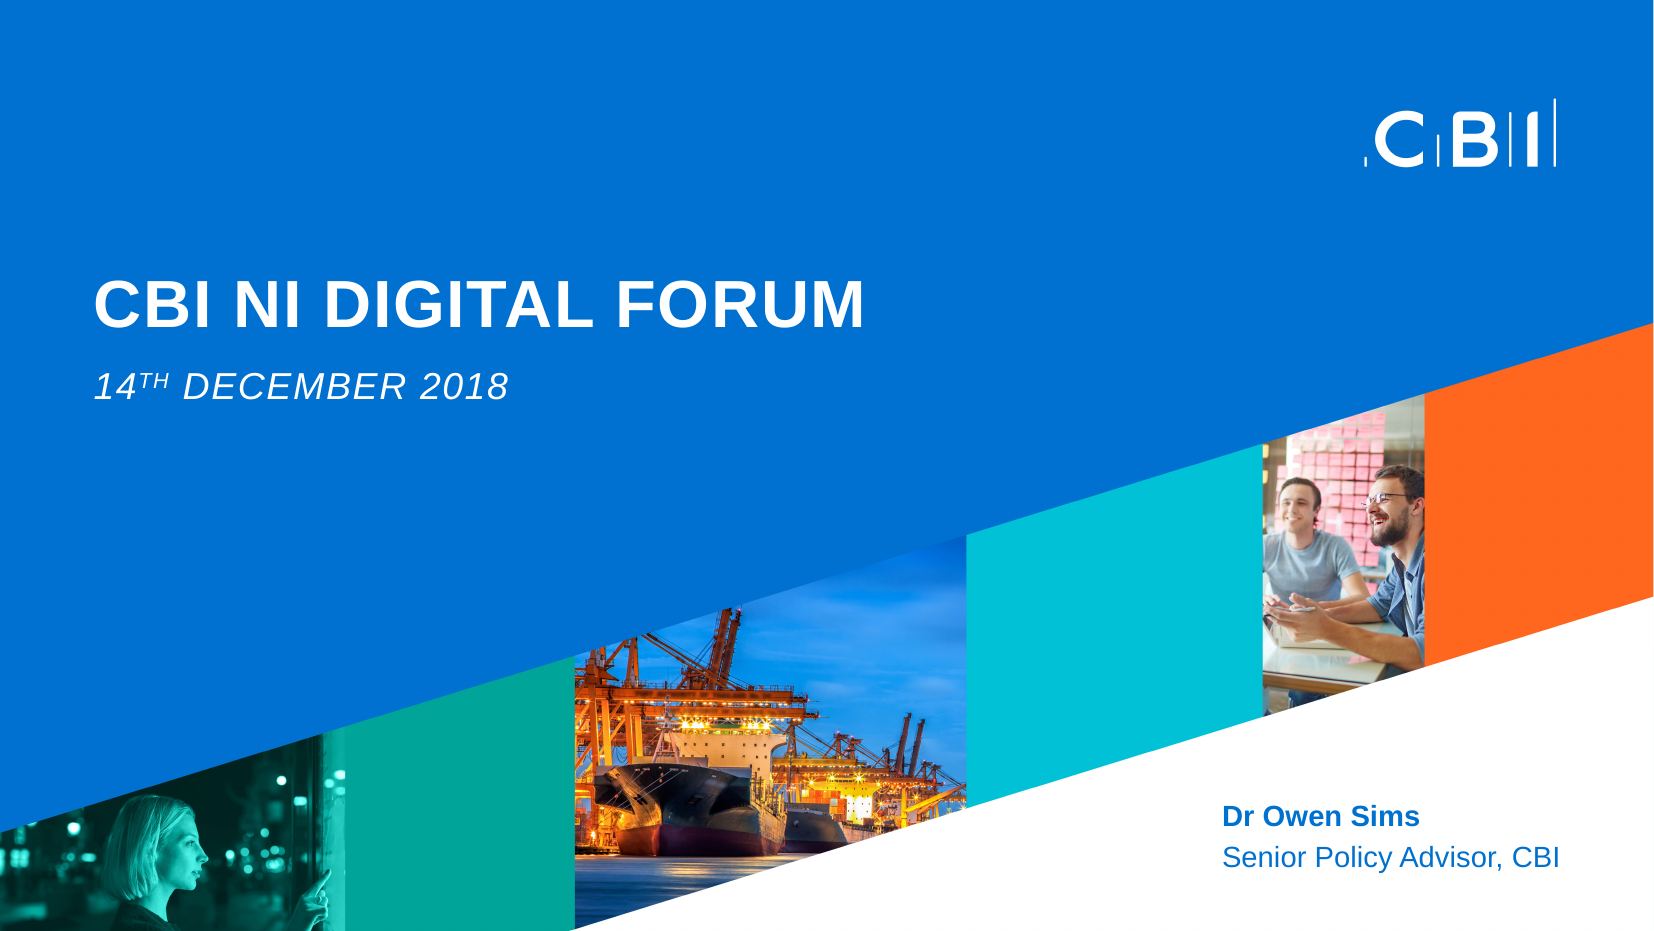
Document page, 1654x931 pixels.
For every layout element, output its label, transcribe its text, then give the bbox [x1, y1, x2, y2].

title CBI NI Digital Forum 14th December 2018 [93, 239, 1135, 408]
picture [0, 0, 1654, 931]
text_box Dr Owen Sims Senior Policy Advisor, CBI [1222, 797, 1639, 883]
